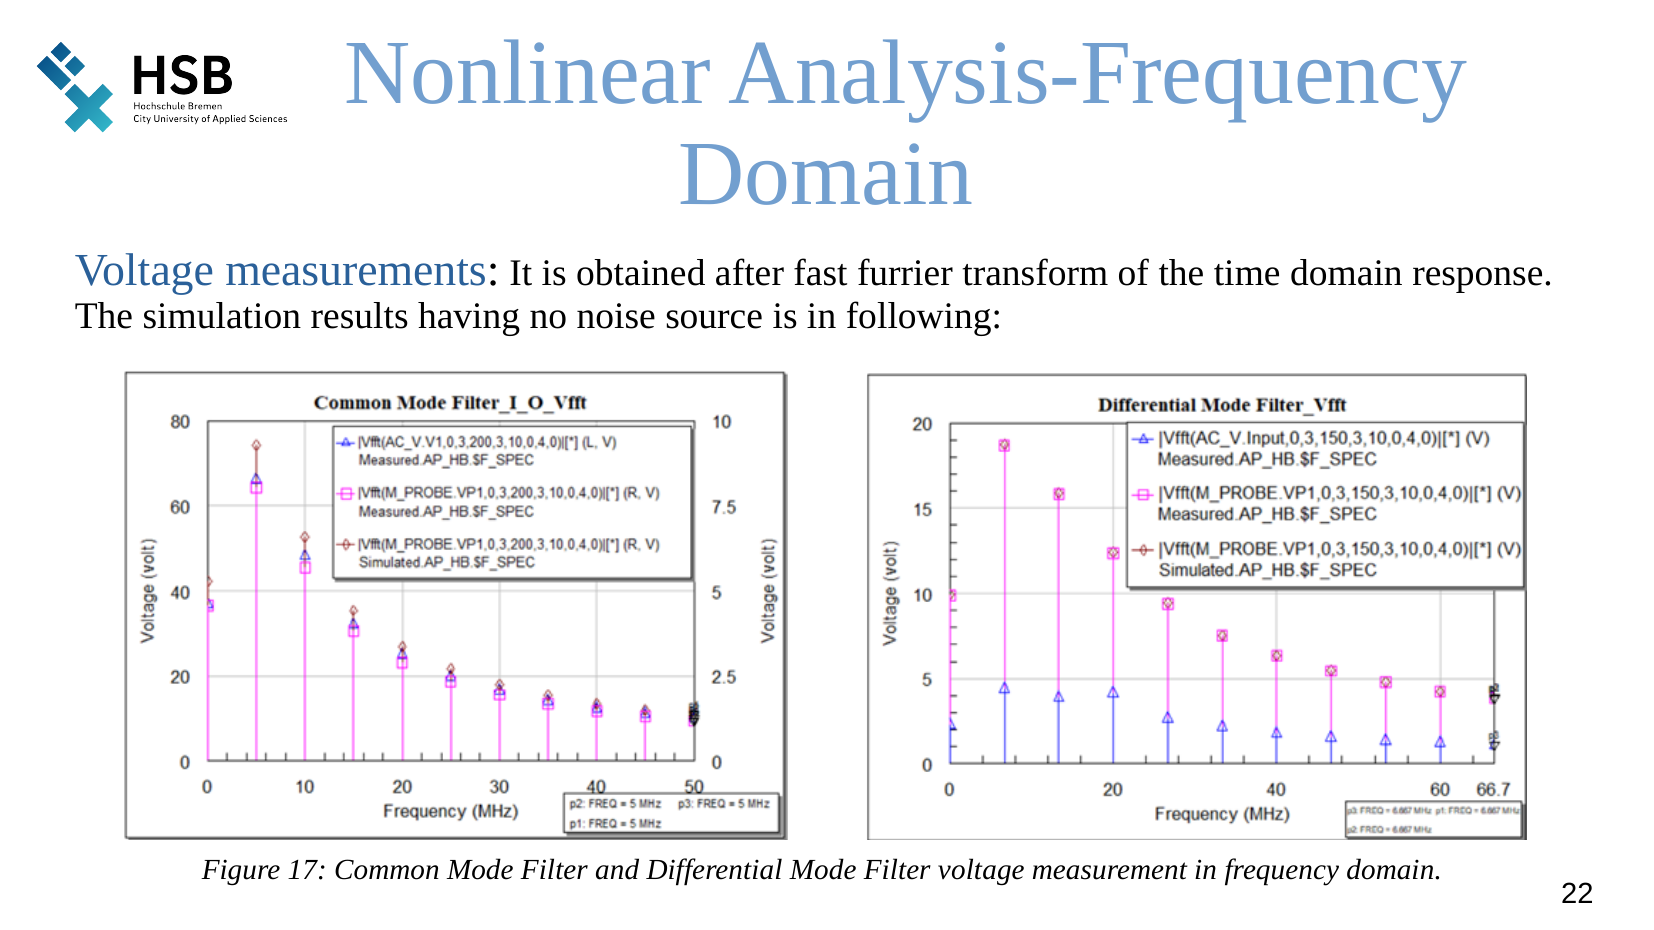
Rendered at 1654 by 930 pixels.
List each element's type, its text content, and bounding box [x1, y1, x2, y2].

picture [865, 371, 1527, 840]
text_box Voltage measurements: It is obtained after fast furrier transform of the time domain response. The simulation results having no noise source is in following: [59, 237, 1575, 345]
text_box <number> [1546, 870, 1653, 926]
picture [26, 23, 297, 149]
title Nonlinear Analysis-Frequency Domain [82, 21, 1571, 225]
text_box Figure 17: Common Mode Filter and Differential Mode Filter voltage measurement in frequency domain. [187, 846, 1459, 894]
picture [122, 368, 788, 840]
